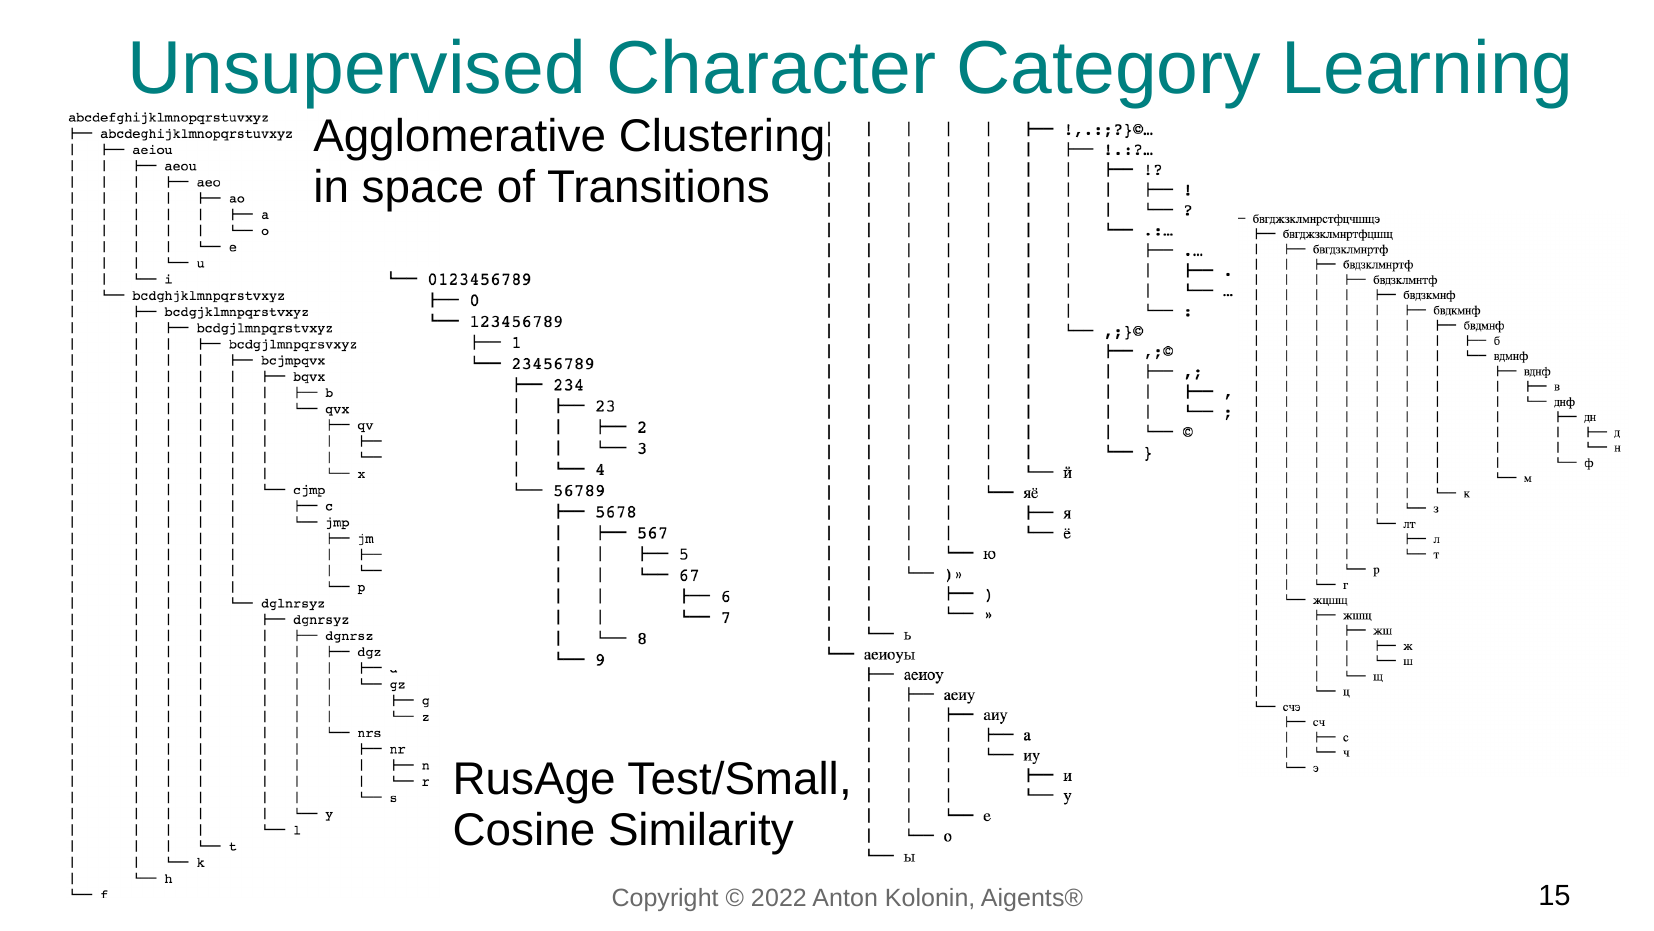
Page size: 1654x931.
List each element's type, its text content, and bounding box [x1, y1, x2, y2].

picture [819, 119, 1629, 866]
picture [66, 110, 738, 898]
text_box RusAge Test/Small, Cosine Similarity [437, 745, 868, 873]
text_box Unsupervised Character Category Learning [0, 0, 1653, 135]
text_box Agglomerative Clustering in space of Transitions [298, 102, 854, 244]
